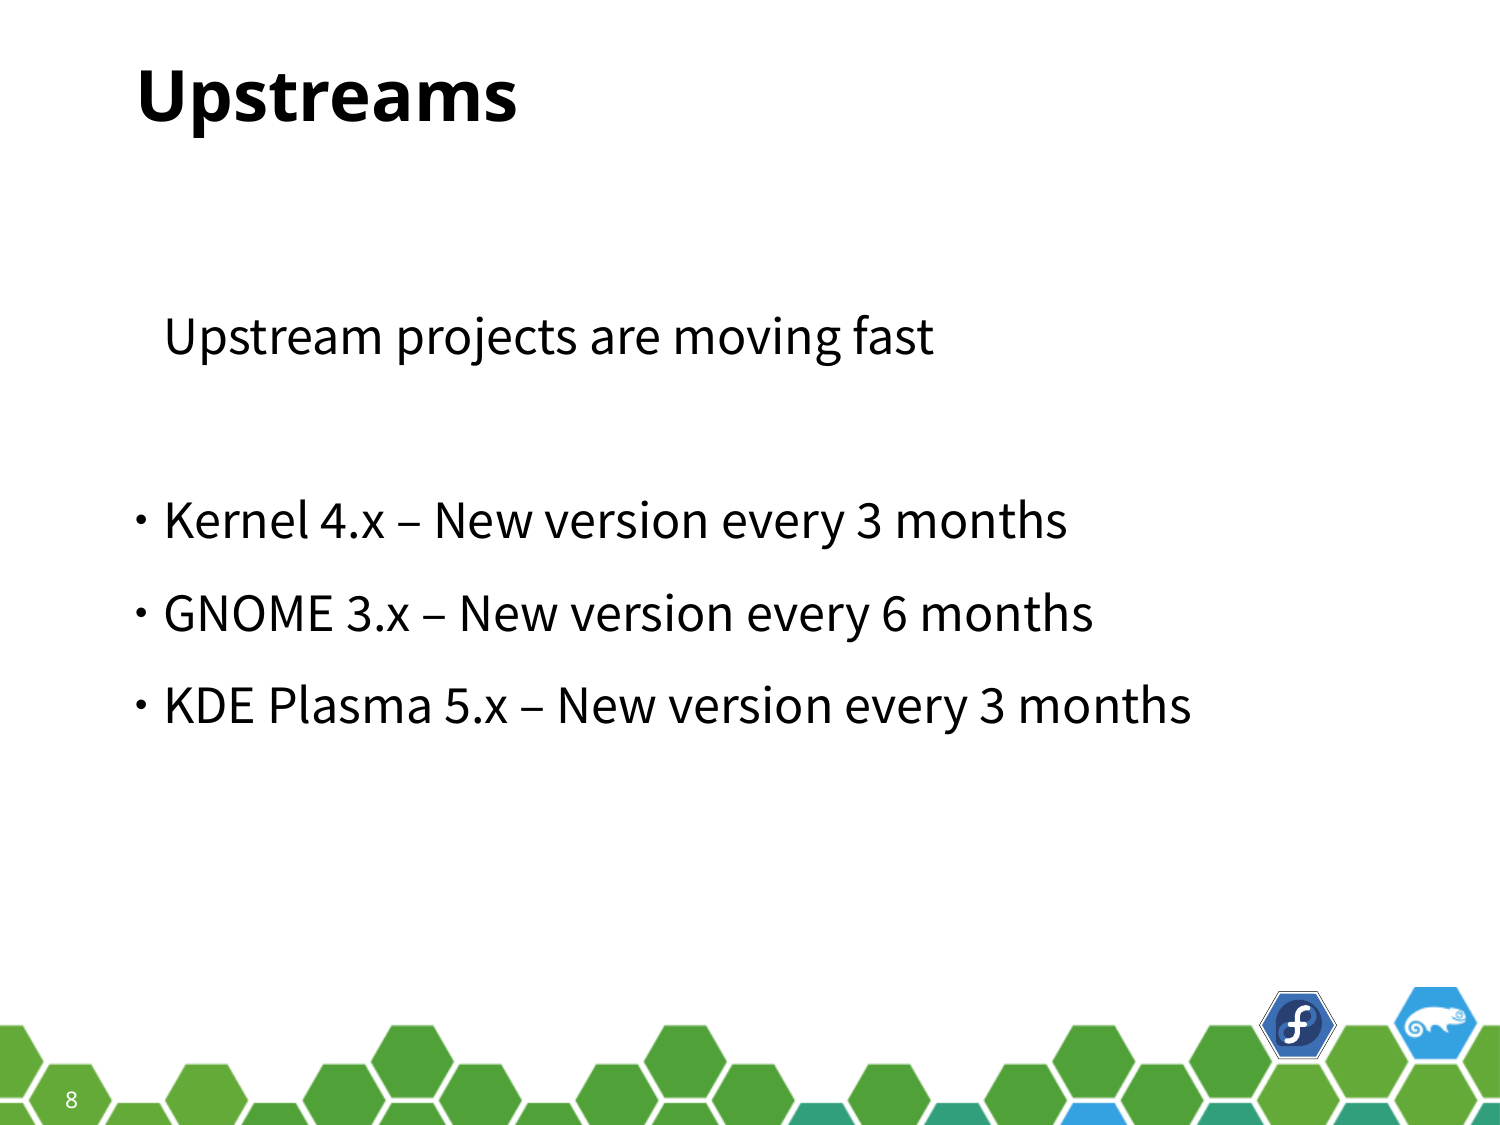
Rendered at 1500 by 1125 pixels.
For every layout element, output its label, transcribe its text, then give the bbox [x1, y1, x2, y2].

list Upstream projects are moving fast Kernel 4.x – New version every 3 months GNOME 3.x – New version every 6 months KDE Plasma 5.x – New version every 3 months [135, 208, 1372, 862]
title Upstreams [135, 12, 1372, 175]
picture [0, 987, 1500, 1125]
